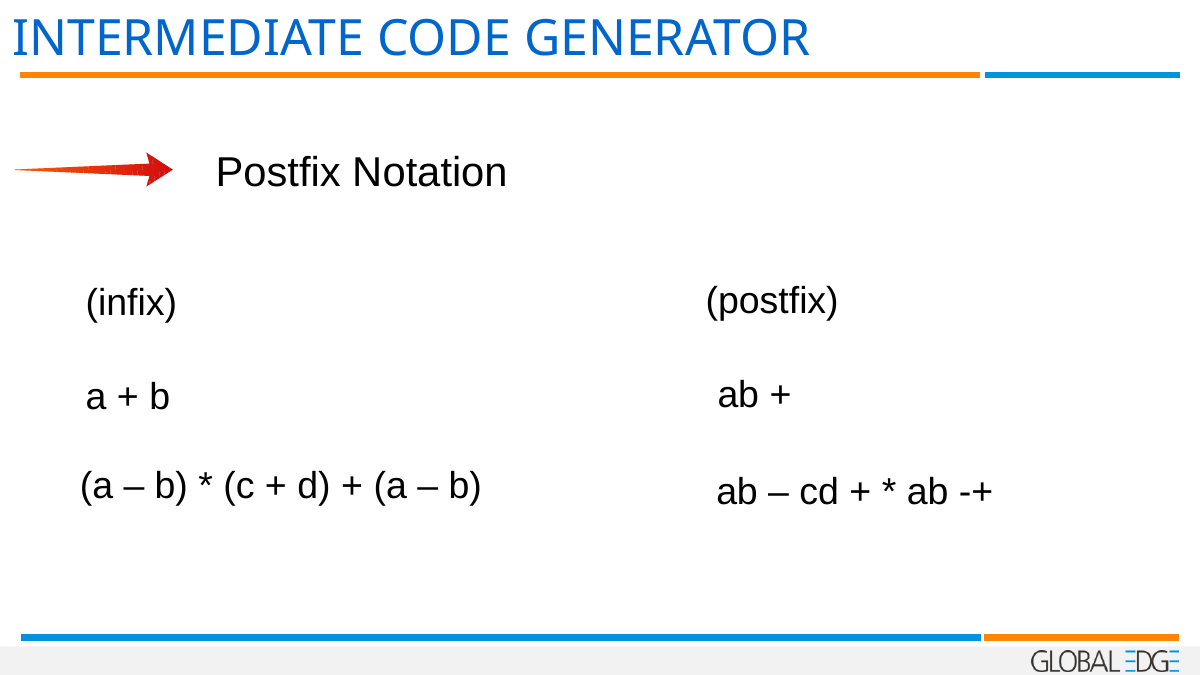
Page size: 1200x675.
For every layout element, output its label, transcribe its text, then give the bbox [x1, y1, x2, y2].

text_box (a – b) * (c + d) + (a – b) [64, 456, 502, 514]
text_box (infix) [70, 273, 355, 331]
text_box (postfix) [690, 271, 869, 329]
title INTERMEDIATE CODE GENERATOR [12, 6, 1088, 66]
text_box ab + [702, 366, 904, 435]
picture [1031, 650, 1179, 672]
text_box Postfix Notation [200, 141, 709, 204]
text_box a + b [70, 368, 284, 426]
picture [11, 150, 176, 189]
text_box ab – cd + * ab -+ [690, 462, 1117, 520]
